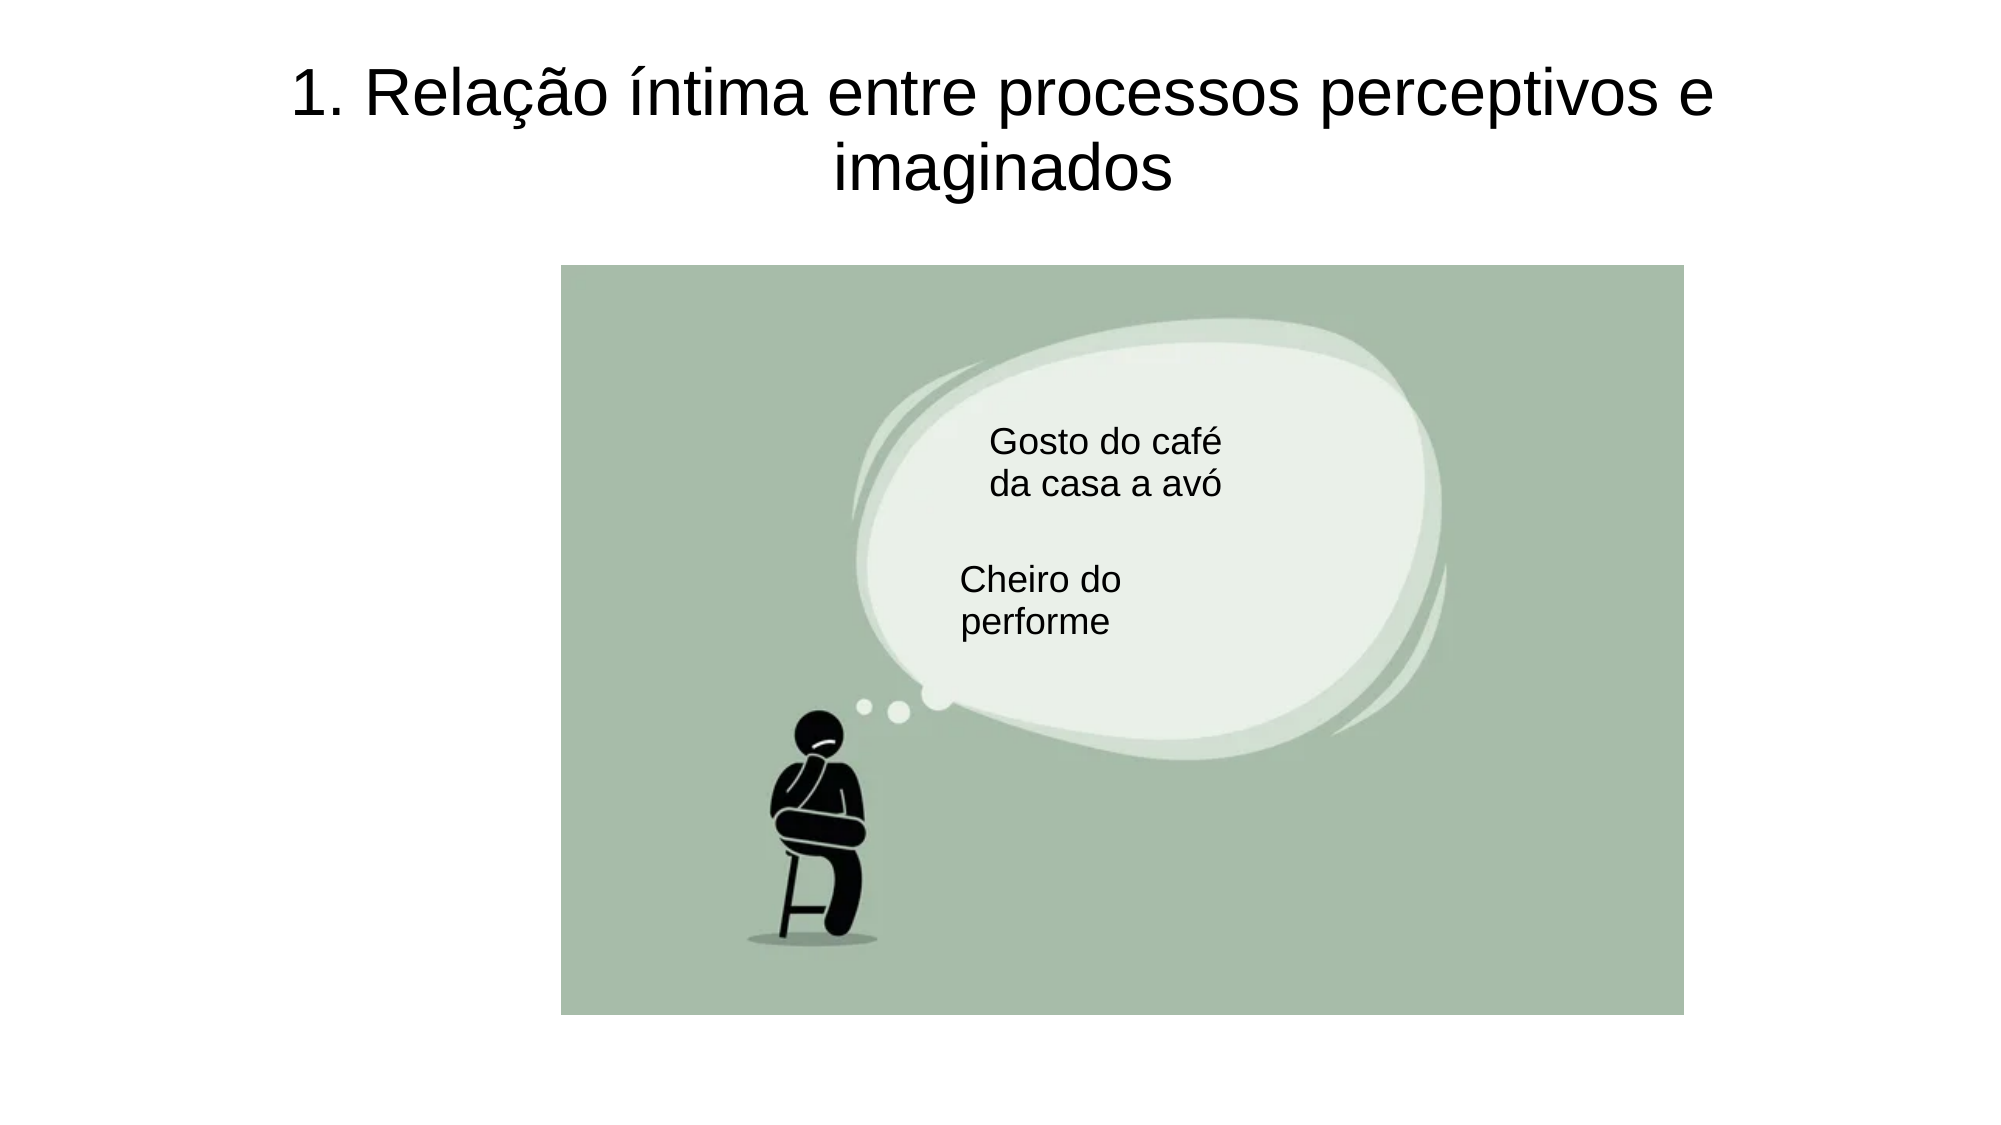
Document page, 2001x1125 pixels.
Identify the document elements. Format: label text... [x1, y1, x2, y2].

text_box Gosto do café da casa a avó [974, 413, 1270, 513]
text_box 1. Relação íntima entre processos perceptivos e imaginados [118, 47, 1890, 212]
picture [561, 265, 1684, 1015]
text_box Cheiro do performe [944, 550, 1241, 650]
